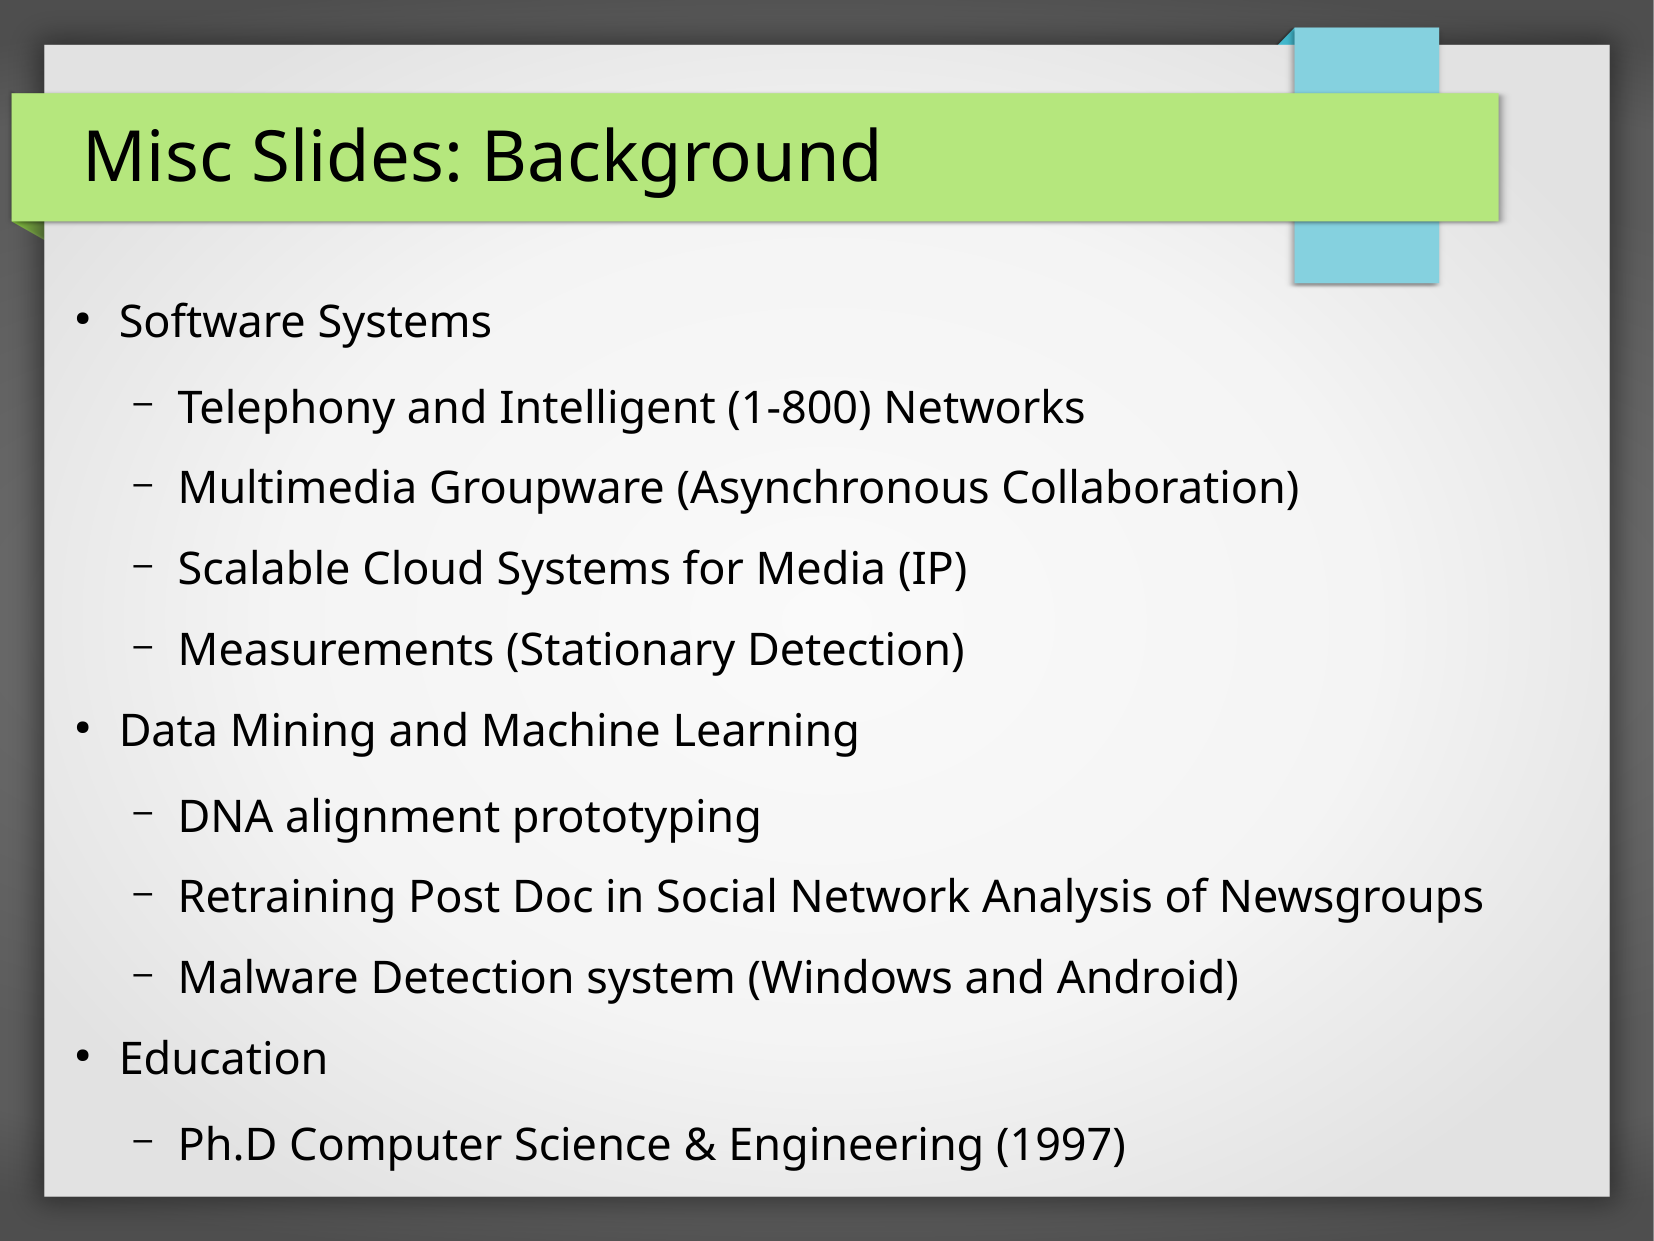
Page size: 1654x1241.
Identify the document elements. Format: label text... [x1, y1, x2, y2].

picture [0, 0, 1654, 1241]
title Misc Slides: Background [82, 94, 1264, 213]
list Software Systems Telephony and Intelligent (1-800) Networks Multimedia Groupware (Asynchronous Collaboration) Scalable Cloud Systems for Media (IP) Measurements (Stationary Detection) Data Mining and Machine Learning DNA alignment prototyping Retraining Post Doc in Social Network Analysis of Newsgroups Malware Detection system (Windows and Android) Education Ph.D Computer Science & Engineering (1997) [60, 289, 1591, 1180]
